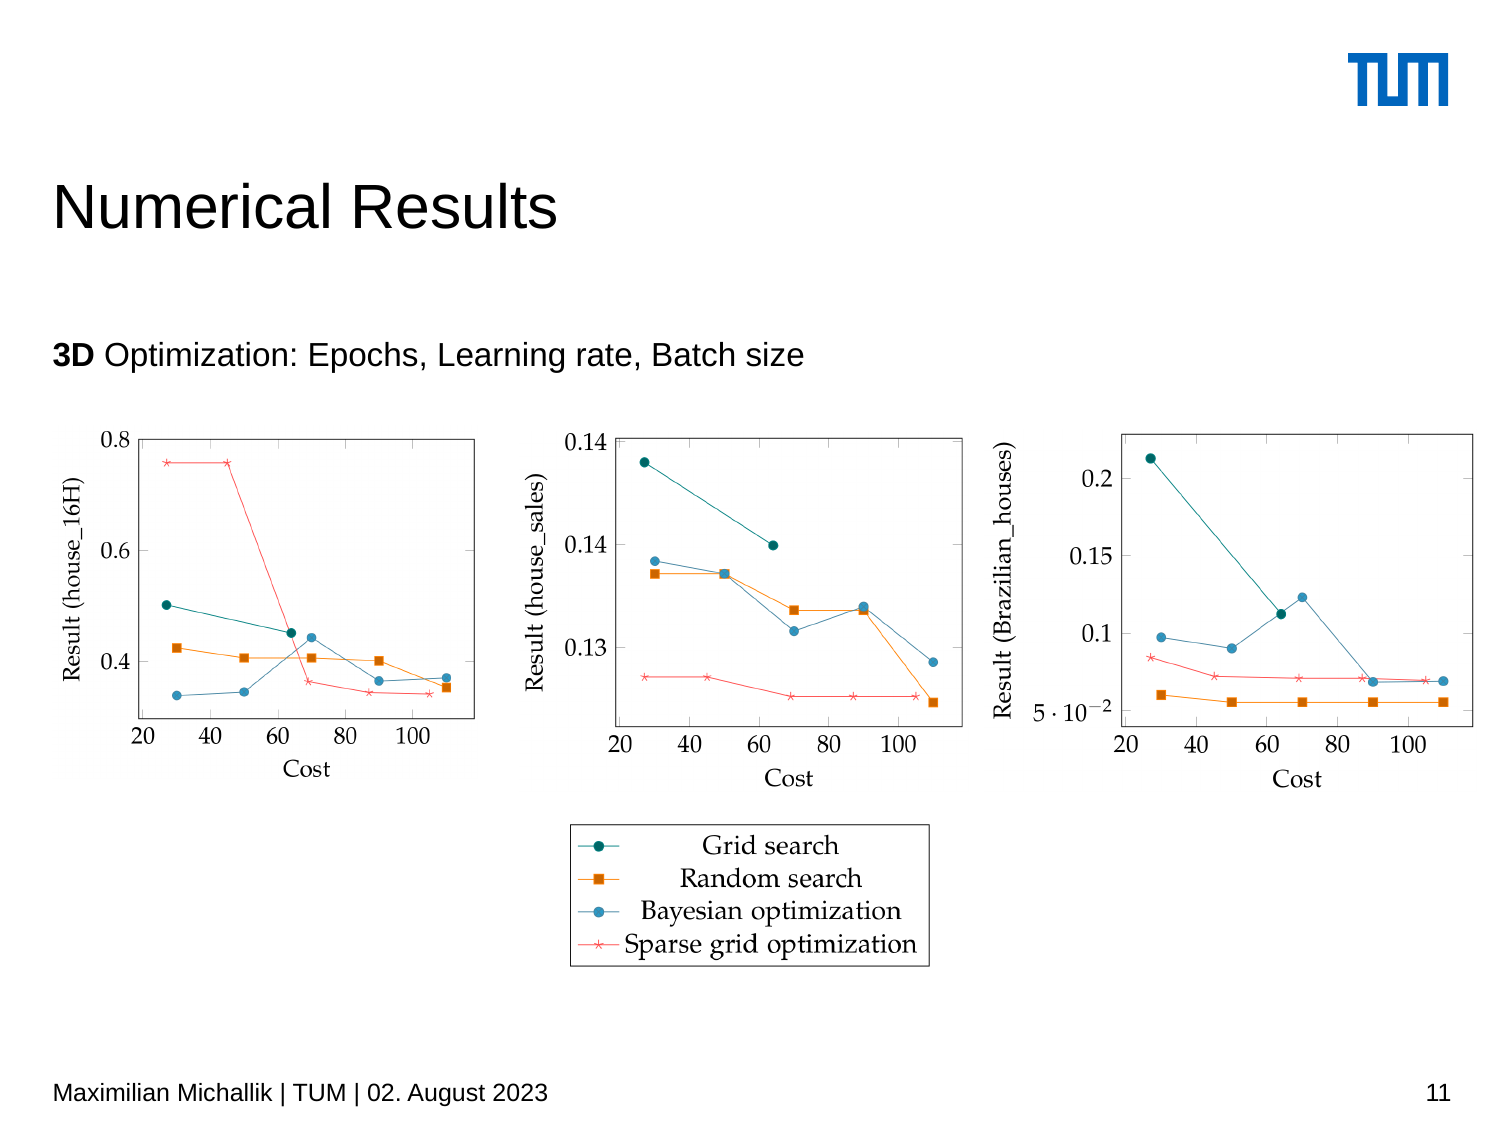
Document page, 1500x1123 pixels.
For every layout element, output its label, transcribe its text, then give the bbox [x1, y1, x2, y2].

list 3D Optimization: Epochs, Learning rate, Batch size [52, 330, 1453, 996]
title Numerical Results [52, 171, 1453, 242]
picture [568, 822, 932, 969]
picture [1453, 429, 1477, 792]
